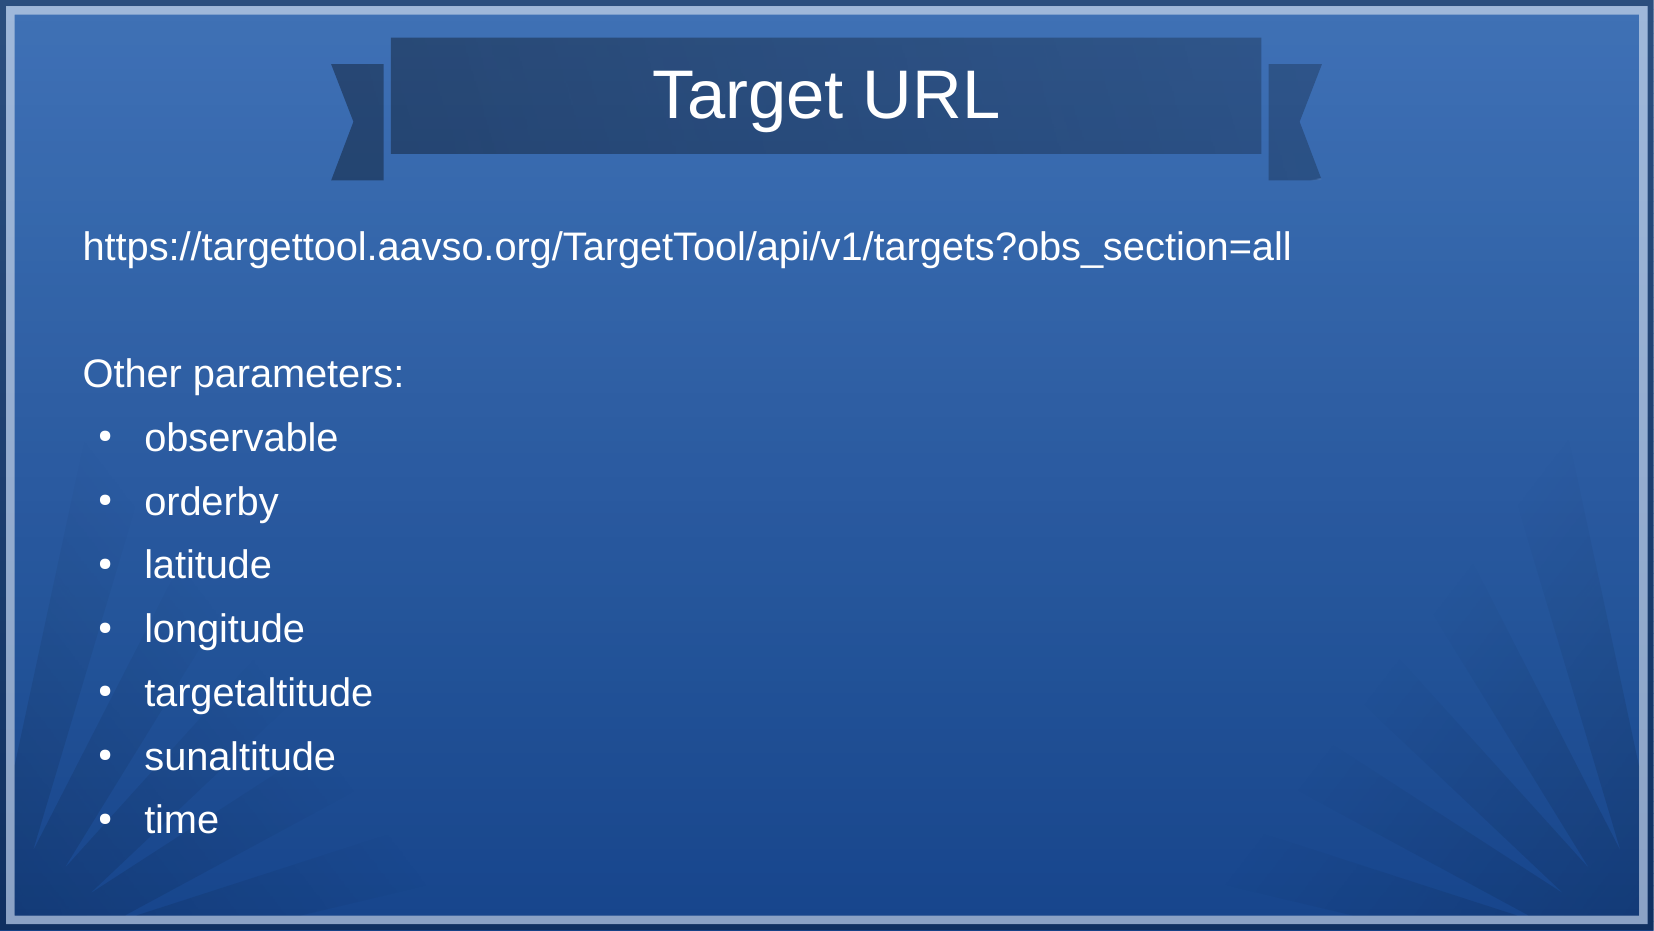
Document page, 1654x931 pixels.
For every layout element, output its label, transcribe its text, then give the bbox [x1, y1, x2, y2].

list https://targettool.aavso.org/TargetTool/api/v1/targets?obs_section=all Other parameters: observable orderby latitude longitude targetaltitude sunaltitude time [82, 224, 1571, 848]
title Target URL [389, 35, 1264, 154]
